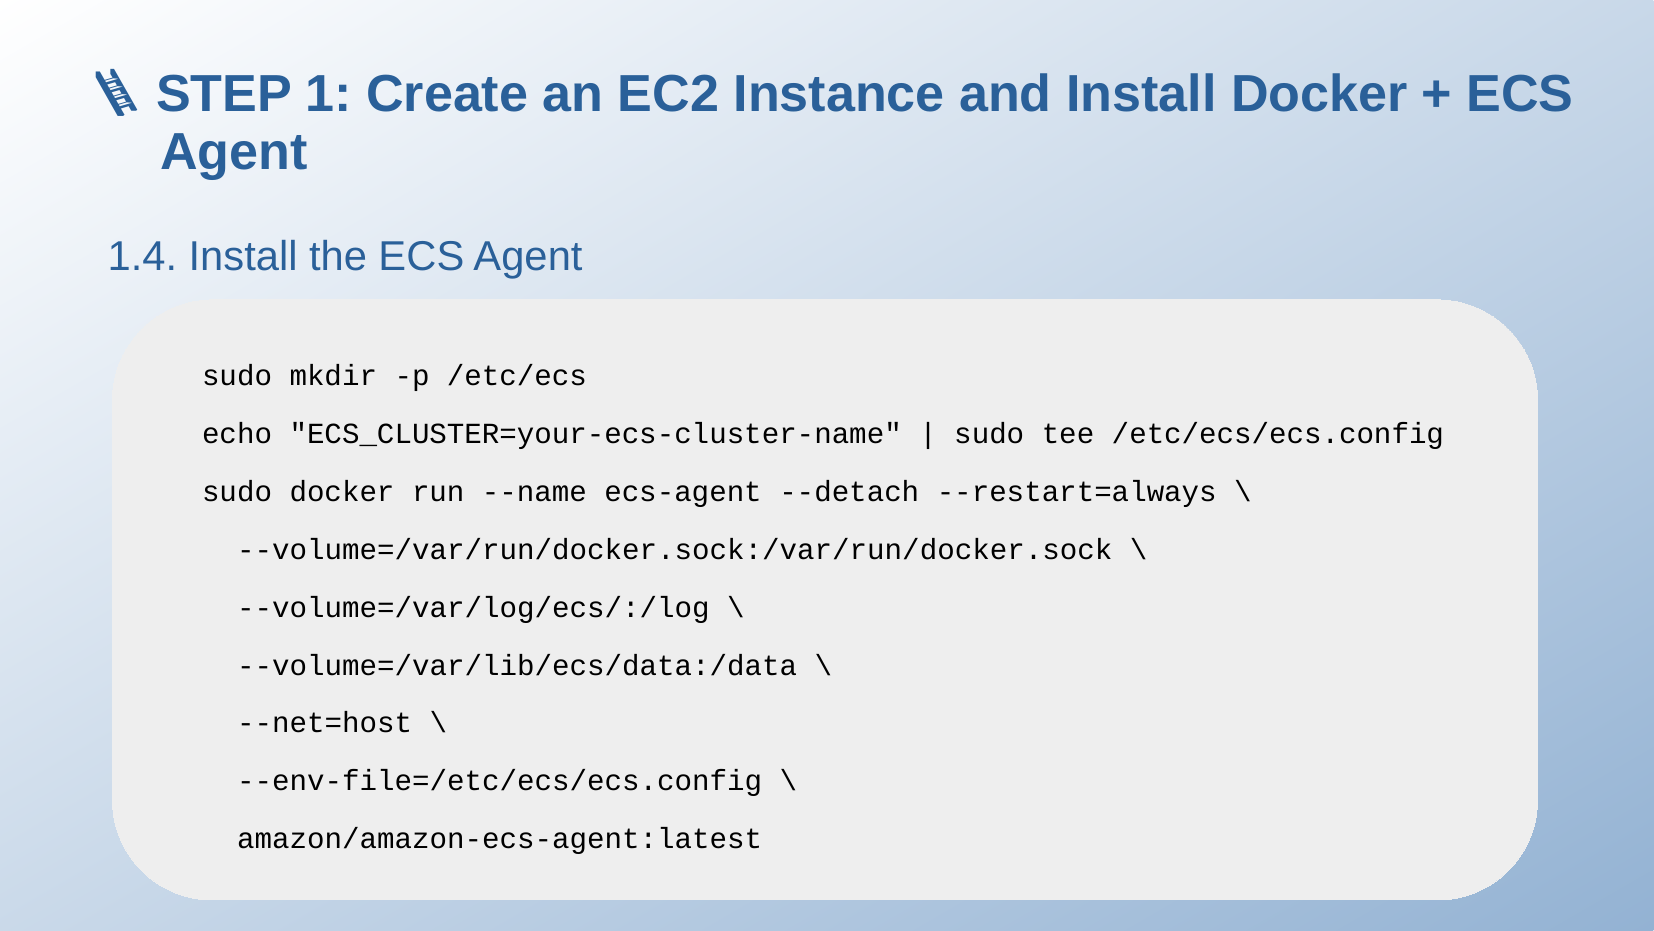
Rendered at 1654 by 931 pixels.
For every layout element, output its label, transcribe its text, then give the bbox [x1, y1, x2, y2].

text_box 🪜 STEP 1: Create an EC2 Instance and Install Docker + ECS Agent [74, 57, 1613, 189]
text_box 1.4. Install the ECS Agent [92, 224, 731, 300]
text_box [112, 299, 1527, 900]
text_box sudo mkdir -p /etc/ecs echo "ECS_CLUSTER=your-ecs-cluster-name" | sudo tee /etc/ecs/ecs.config sudo docker run --name ecs-agent --detach --restart=always \ --volume=/var/run/docker.sock:/var/run/docker.sock \ --volume=/var/log/ecs/:/log \ --volume=/var/lib/ecs/data:/data \ --net=host \ --env-file=/etc/ecs/ecs.config \ amazon/amazon-ecs-agent:latest [187, 354, 1575, 865]
